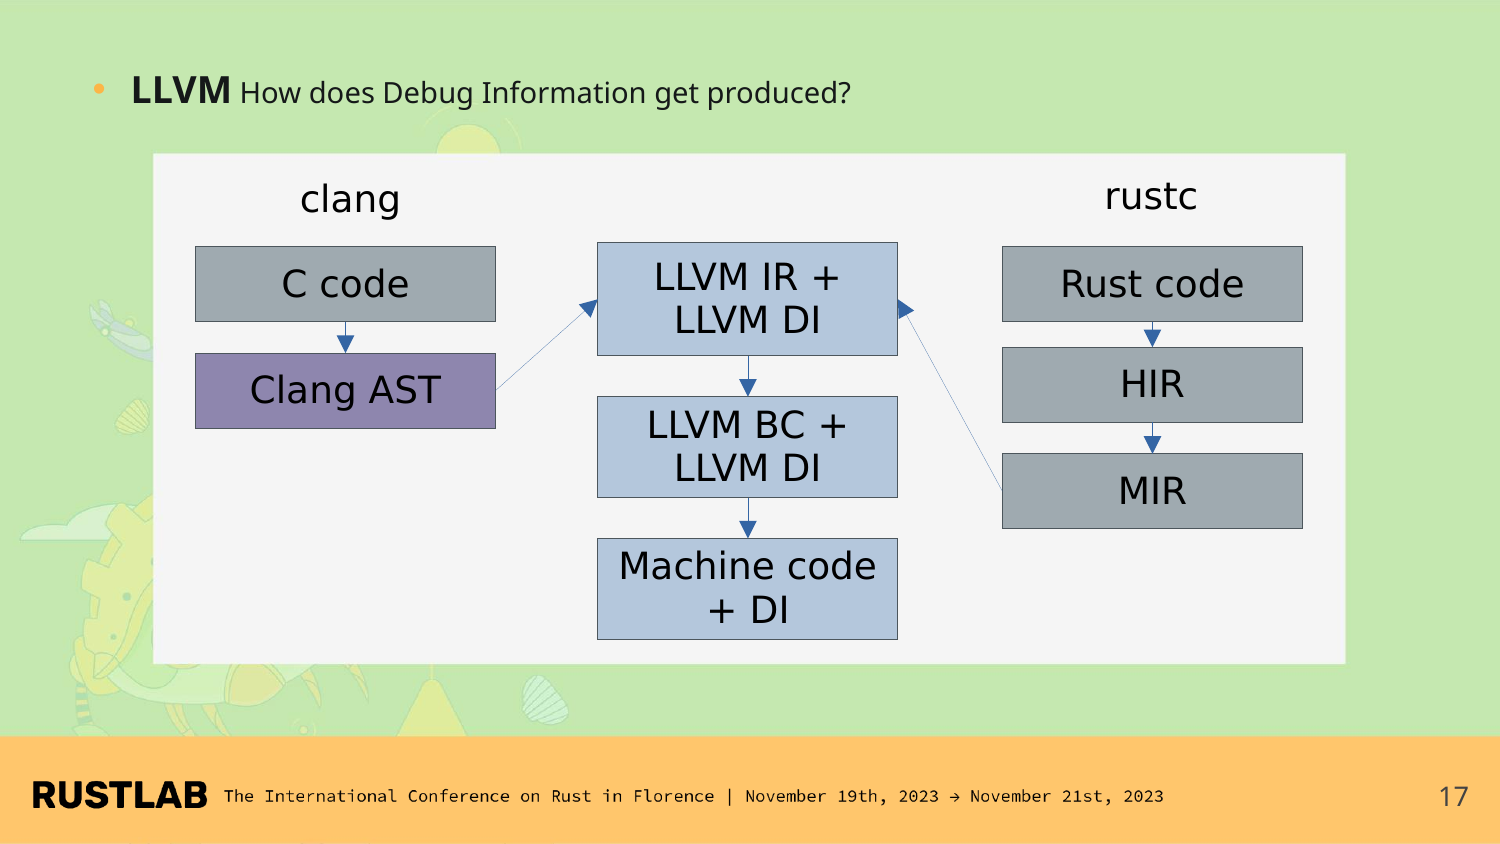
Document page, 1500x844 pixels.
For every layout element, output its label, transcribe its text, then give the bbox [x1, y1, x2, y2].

text_box LLVM BC + LLVM DI [597, 396, 898, 498]
text_box HIR [1002, 347, 1303, 423]
text_box Rust code [1002, 246, 1303, 322]
text_box C code [195, 246, 496, 322]
text_box rustc [1089, 167, 1214, 226]
text_box Clang AST [195, 353, 496, 429]
text_box clang [285, 170, 417, 229]
text_box Machine code + DI [597, 538, 898, 640]
text_box MIR [1002, 453, 1303, 529]
title LLVM How does Debug Information get produced? [92, 65, 1408, 107]
text_box LLVM IR + LLVM DI [597, 242, 898, 356]
picture [0, 0, 1500, 844]
